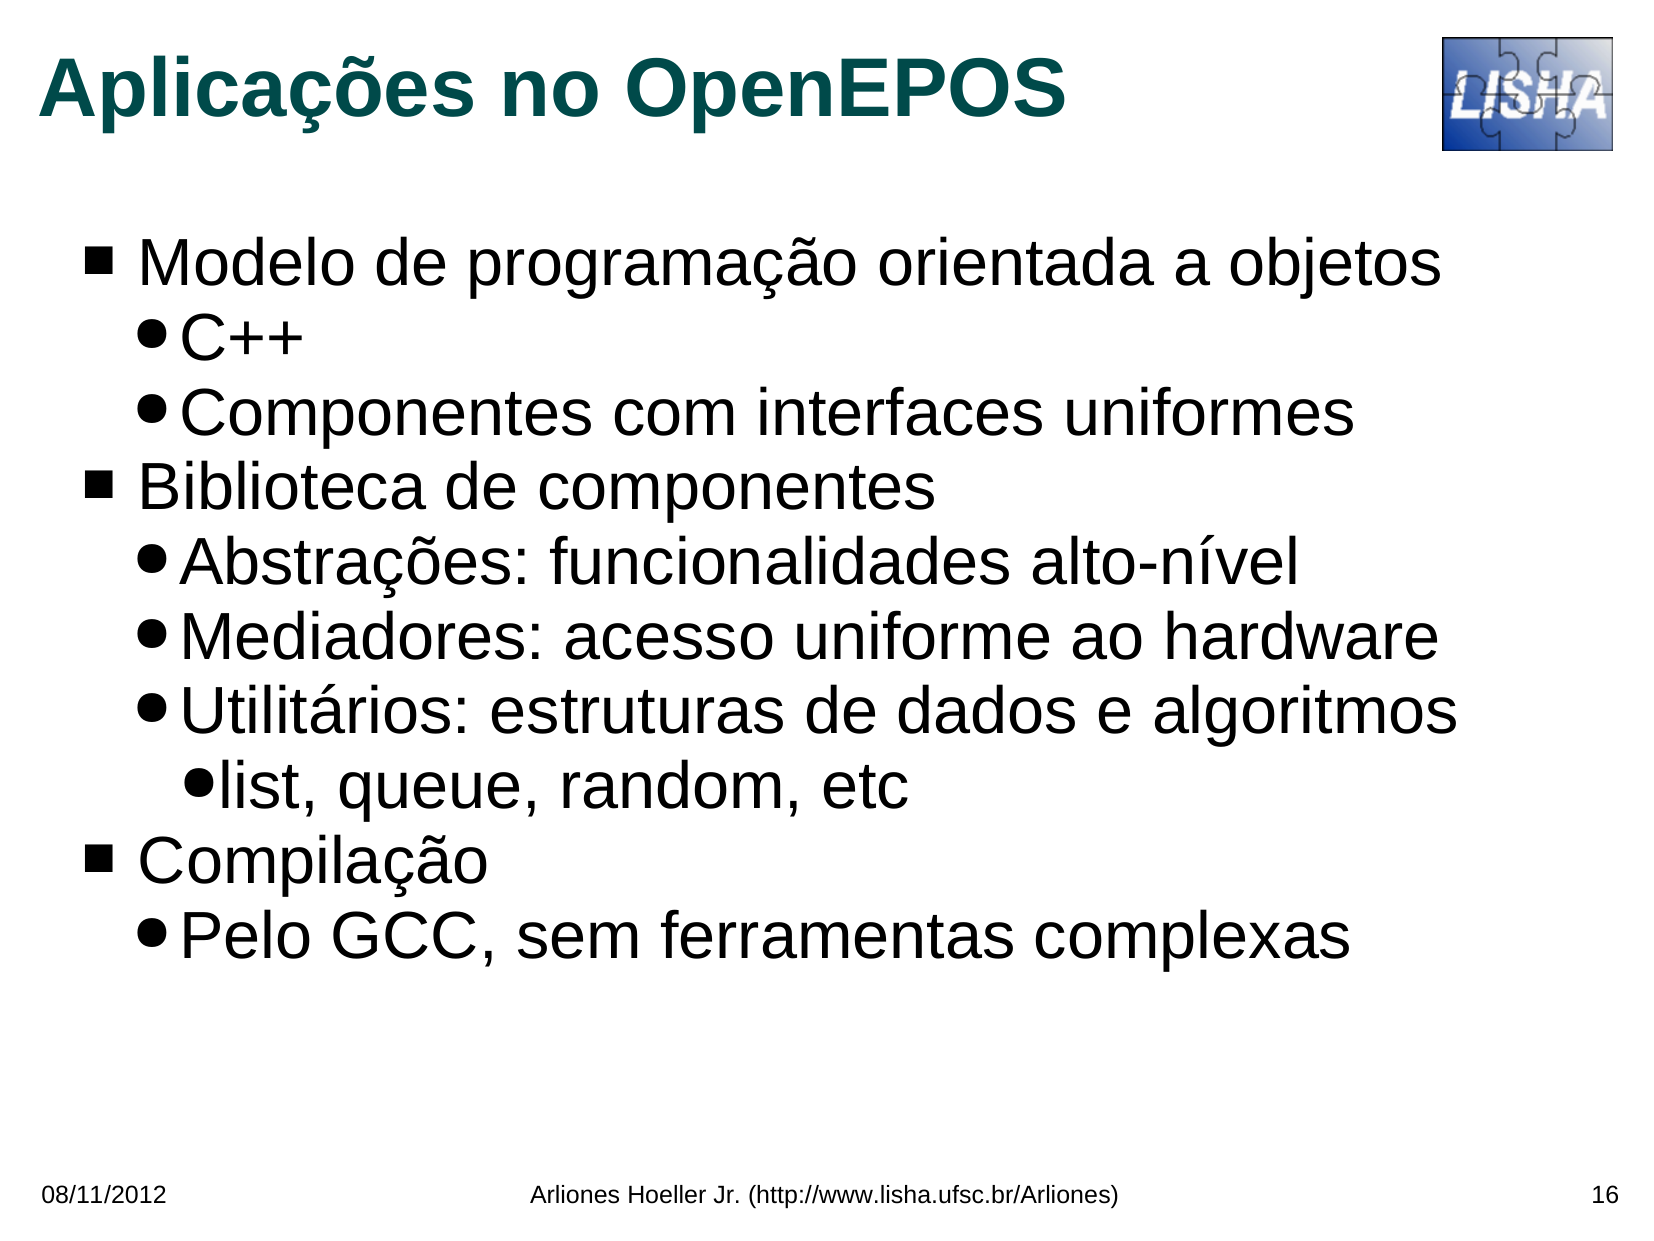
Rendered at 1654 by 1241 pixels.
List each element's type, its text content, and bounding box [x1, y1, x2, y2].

title Aplicações no OpenEPOS [37, 37, 1426, 151]
picture [1442, 37, 1613, 151]
list Modelo de programação orientada a objetos C++ Componentes com interfaces uniformes Biblioteca de componentes Abstrações: funcionalidades alto-nível Mediadores: acesso uniforme ao hardware Utilitários: estruturas de dados e algoritmos list, queue, random, etc Compilação Pelo GCC, sem ferramentas complexas [37, 225, 1613, 1163]
